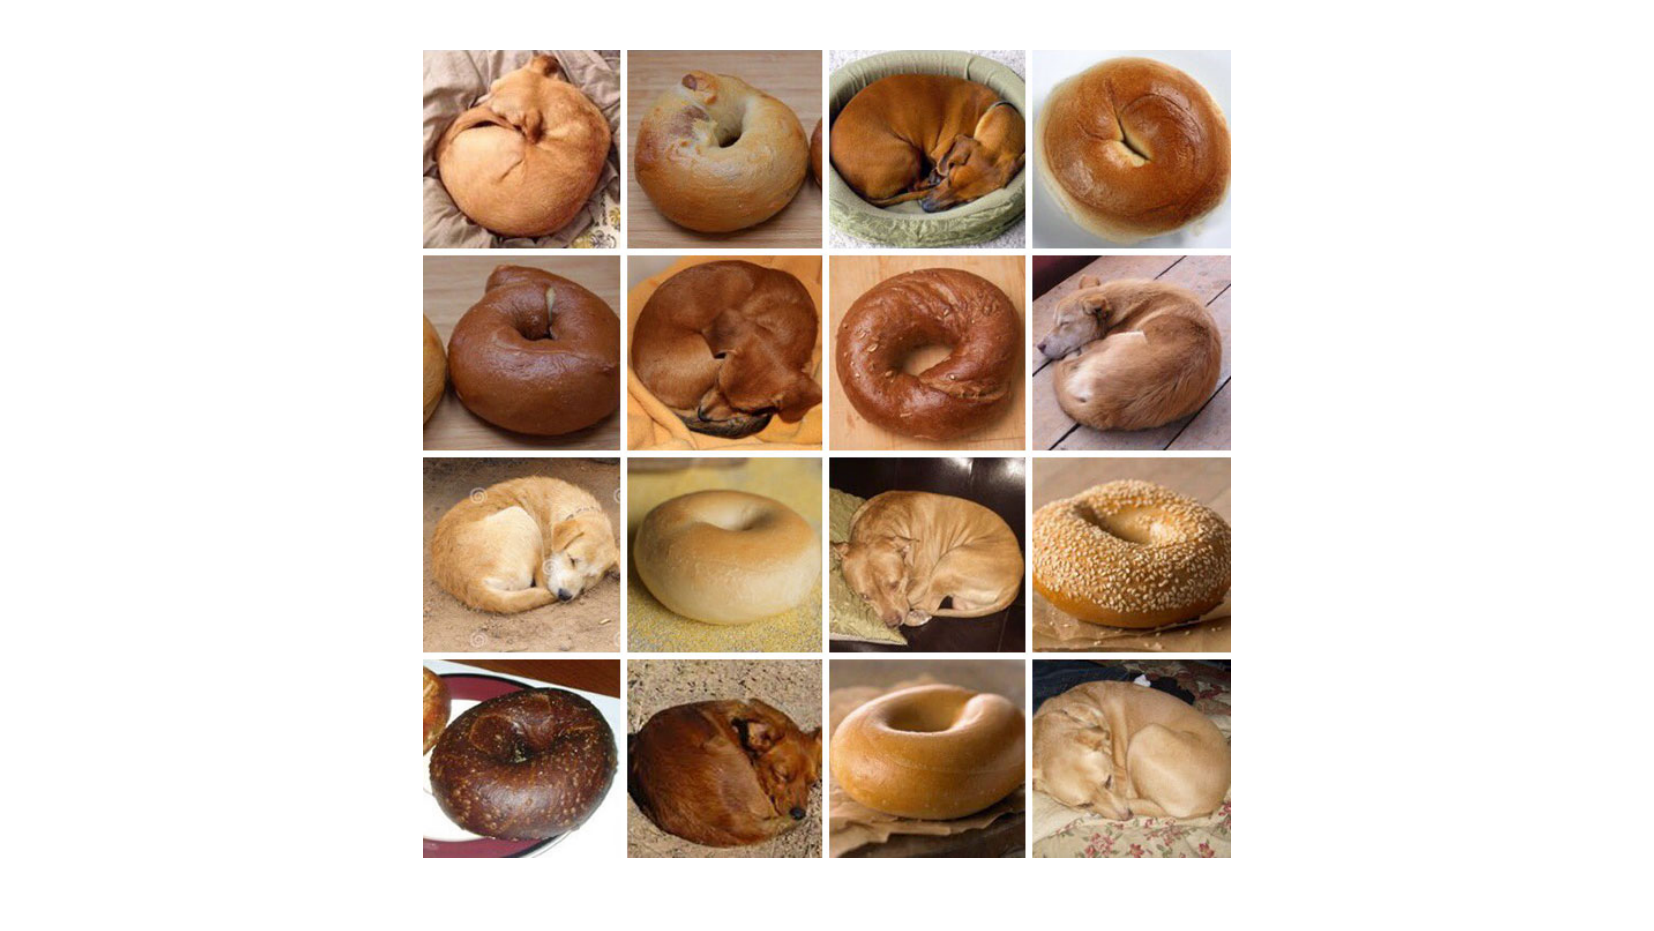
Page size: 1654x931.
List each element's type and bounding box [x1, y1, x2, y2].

picture [423, 50, 1231, 858]
